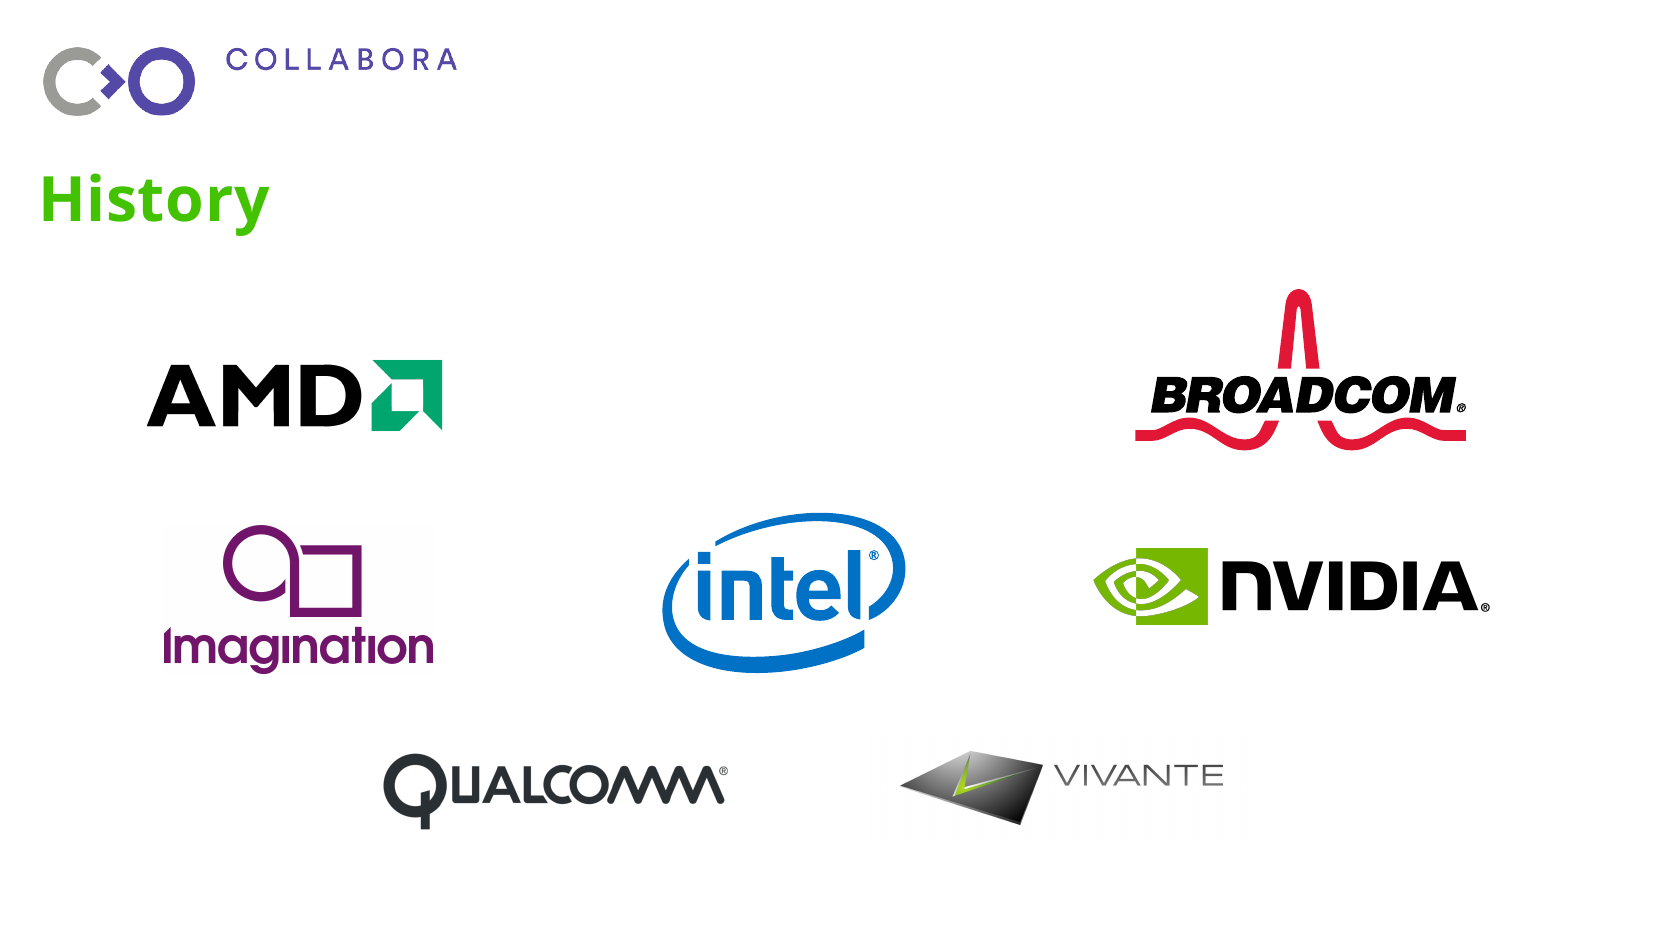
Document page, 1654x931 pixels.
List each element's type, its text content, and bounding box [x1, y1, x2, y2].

picture [43, 47, 457, 116]
picture [117, 326, 472, 465]
picture [1093, 548, 1490, 625]
picture [383, 753, 728, 831]
picture [164, 525, 433, 674]
picture [661, 511, 907, 675]
picture [1135, 289, 1467, 451]
title History [38, 159, 1614, 216]
picture [870, 730, 1253, 846]
